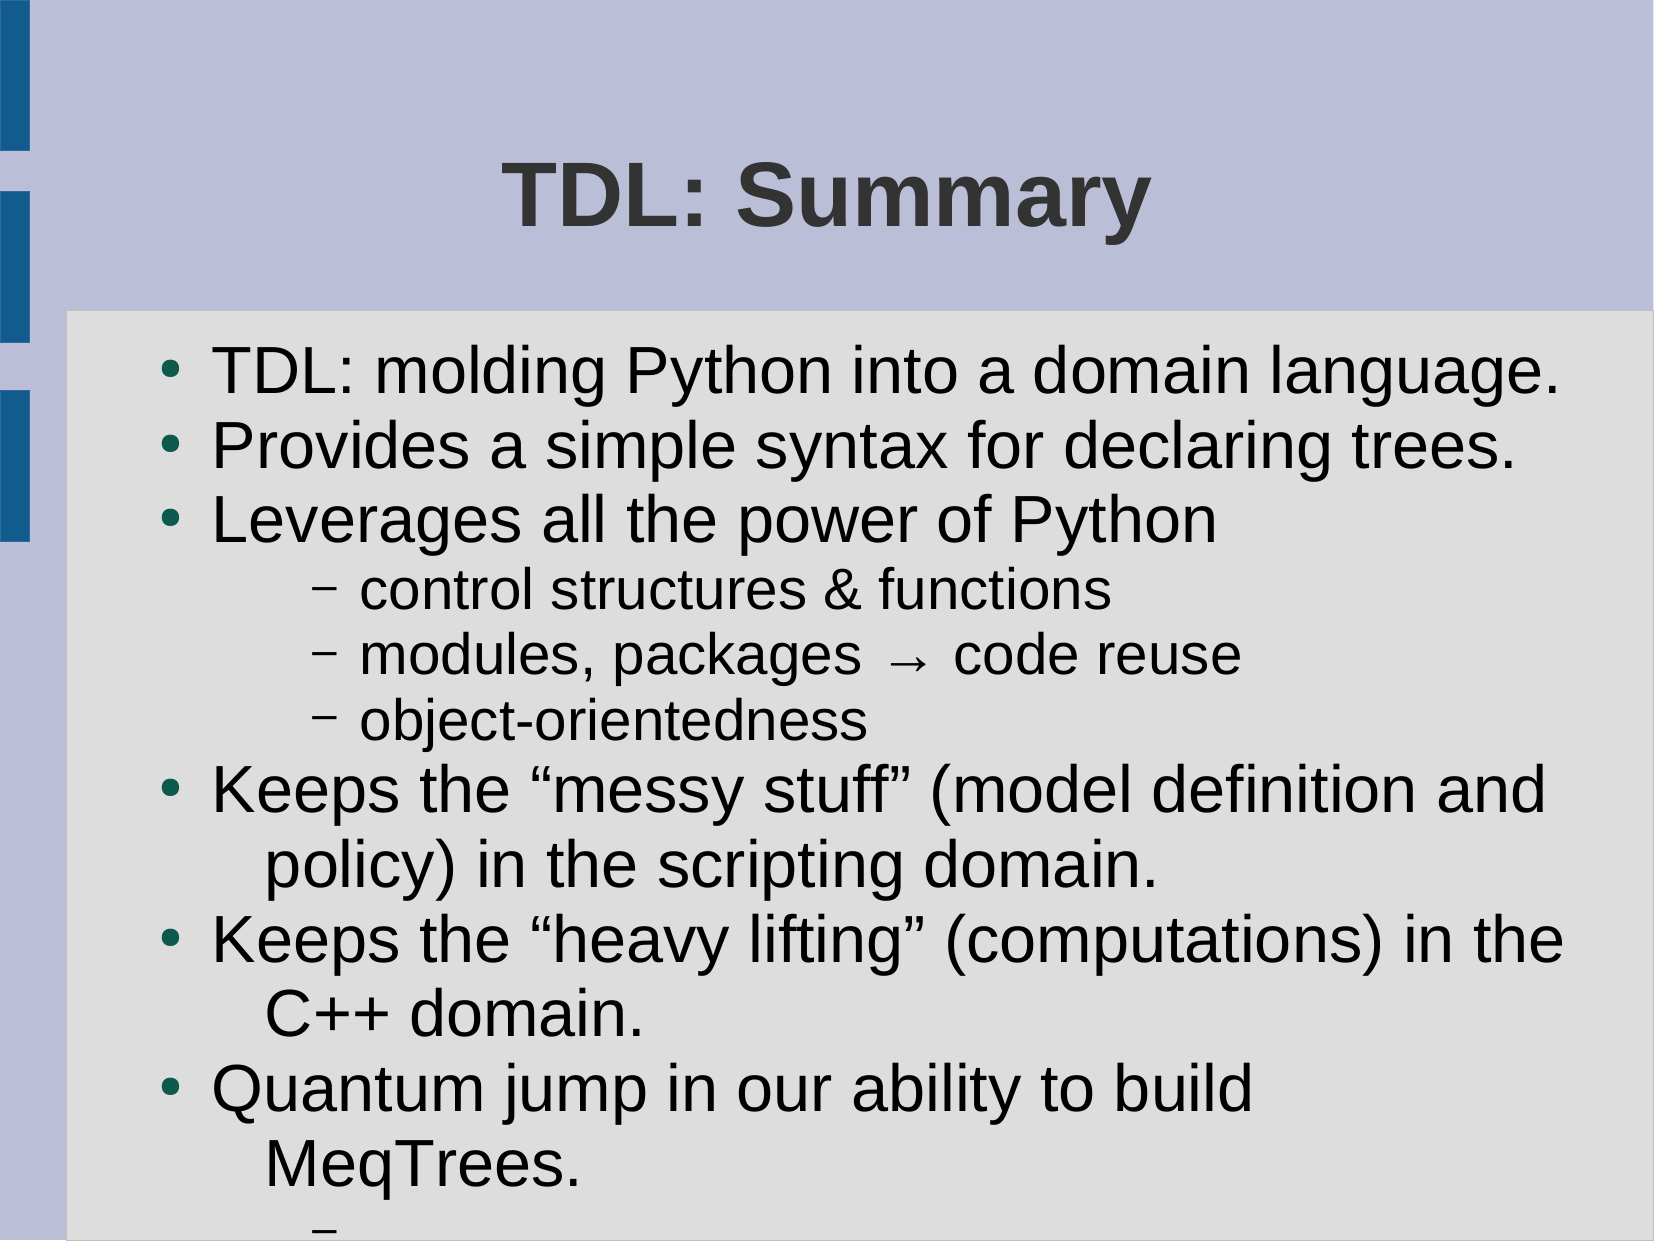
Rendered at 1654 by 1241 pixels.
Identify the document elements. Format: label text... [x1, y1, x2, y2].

title TDL: Summary [121, 91, 1534, 299]
list TDL: molding Python into a domain language. Provides a simple syntax for declaring trees. Leverages all the power of Python control structures & functions modules, packages → code reuse object-orientedness Keeps the “messy stuff” (model definition and policy) in the scripting domain. Keeps the “heavy lifting” (computations) in the C++ domain. Quantum jump in our ability to build MeqTrees. [123, 332, 1584, 1192]
